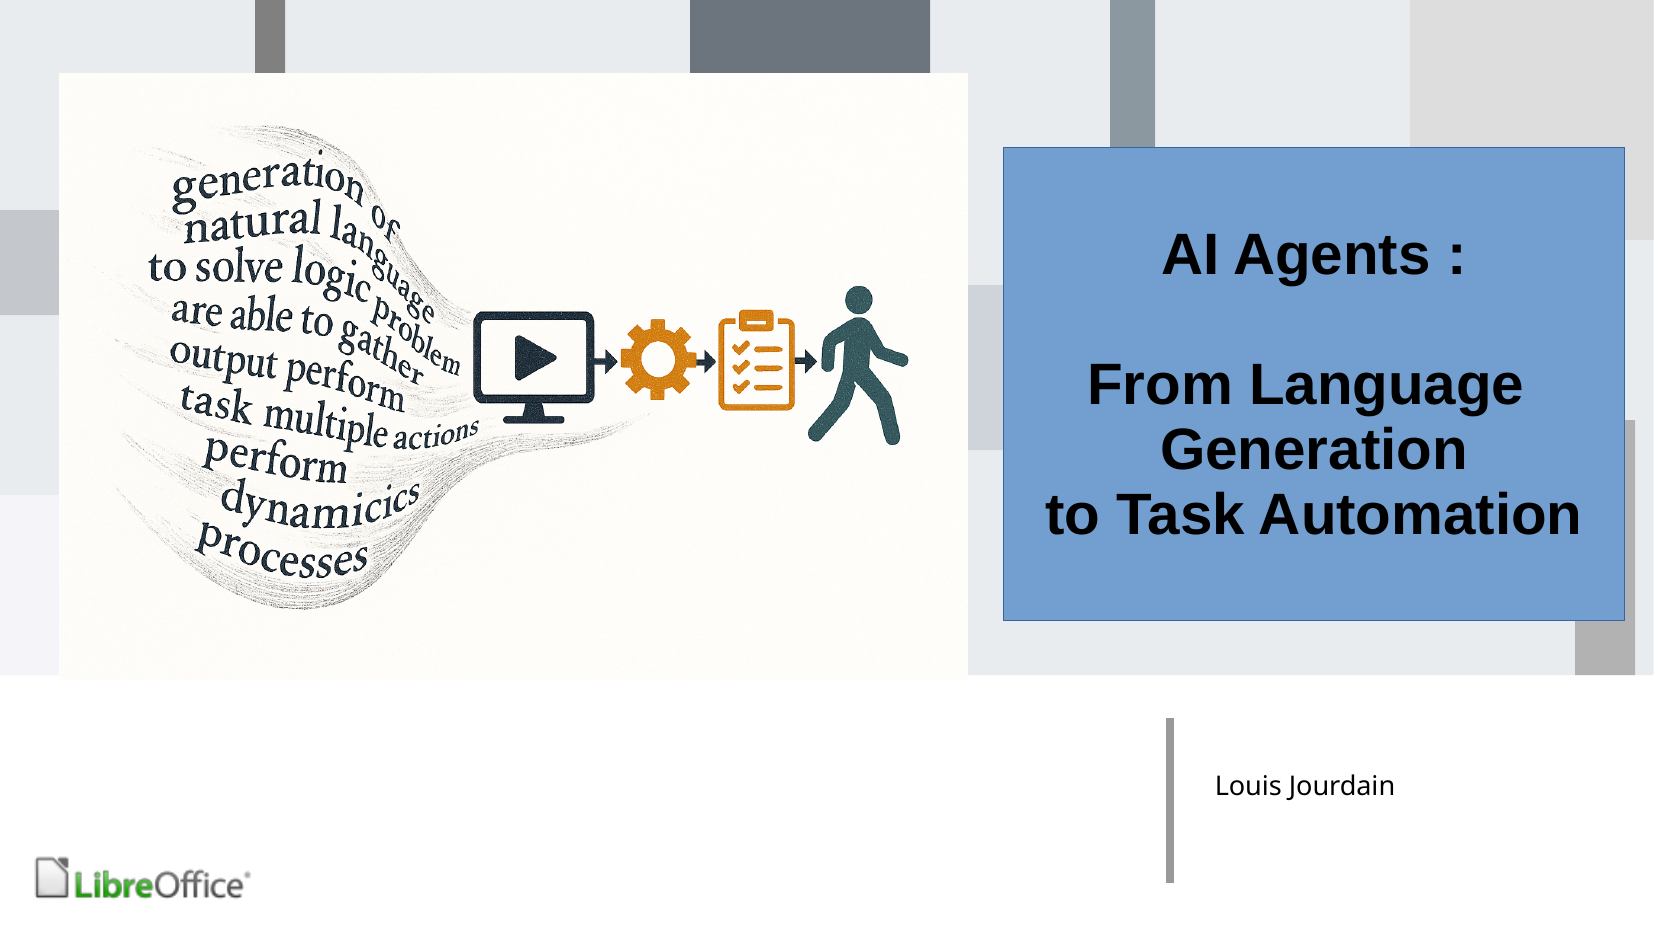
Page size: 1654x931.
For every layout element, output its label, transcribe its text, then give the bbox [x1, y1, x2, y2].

text_box Louis Jourdain [1200, 759, 1591, 841]
text_box AI Agents : From Language Generation to Task Automation [1003, 147, 1625, 621]
picture [59, 73, 968, 680]
picture [30, 852, 256, 903]
